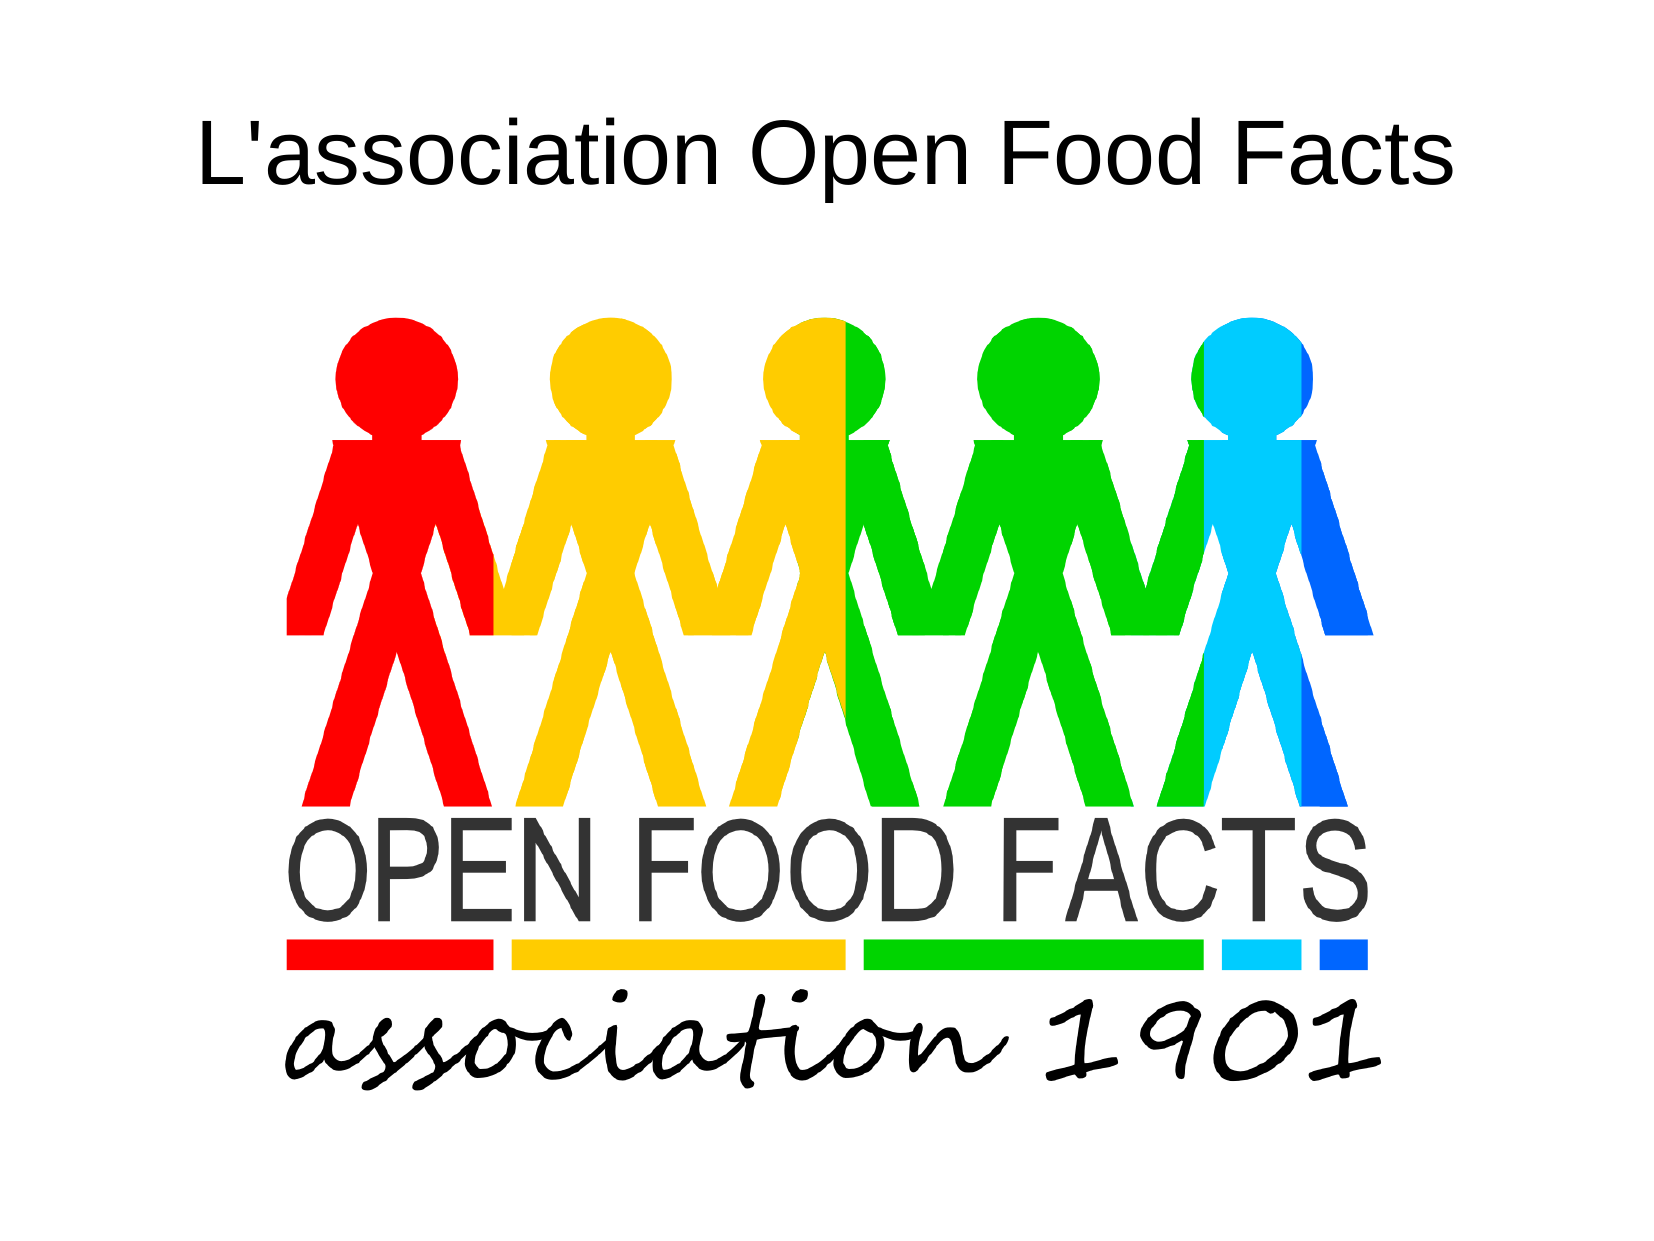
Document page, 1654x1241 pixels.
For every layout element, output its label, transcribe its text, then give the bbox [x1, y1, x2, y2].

picture [250, 290, 1404, 1109]
title L'association Open Food Facts [82, 49, 1571, 257]
